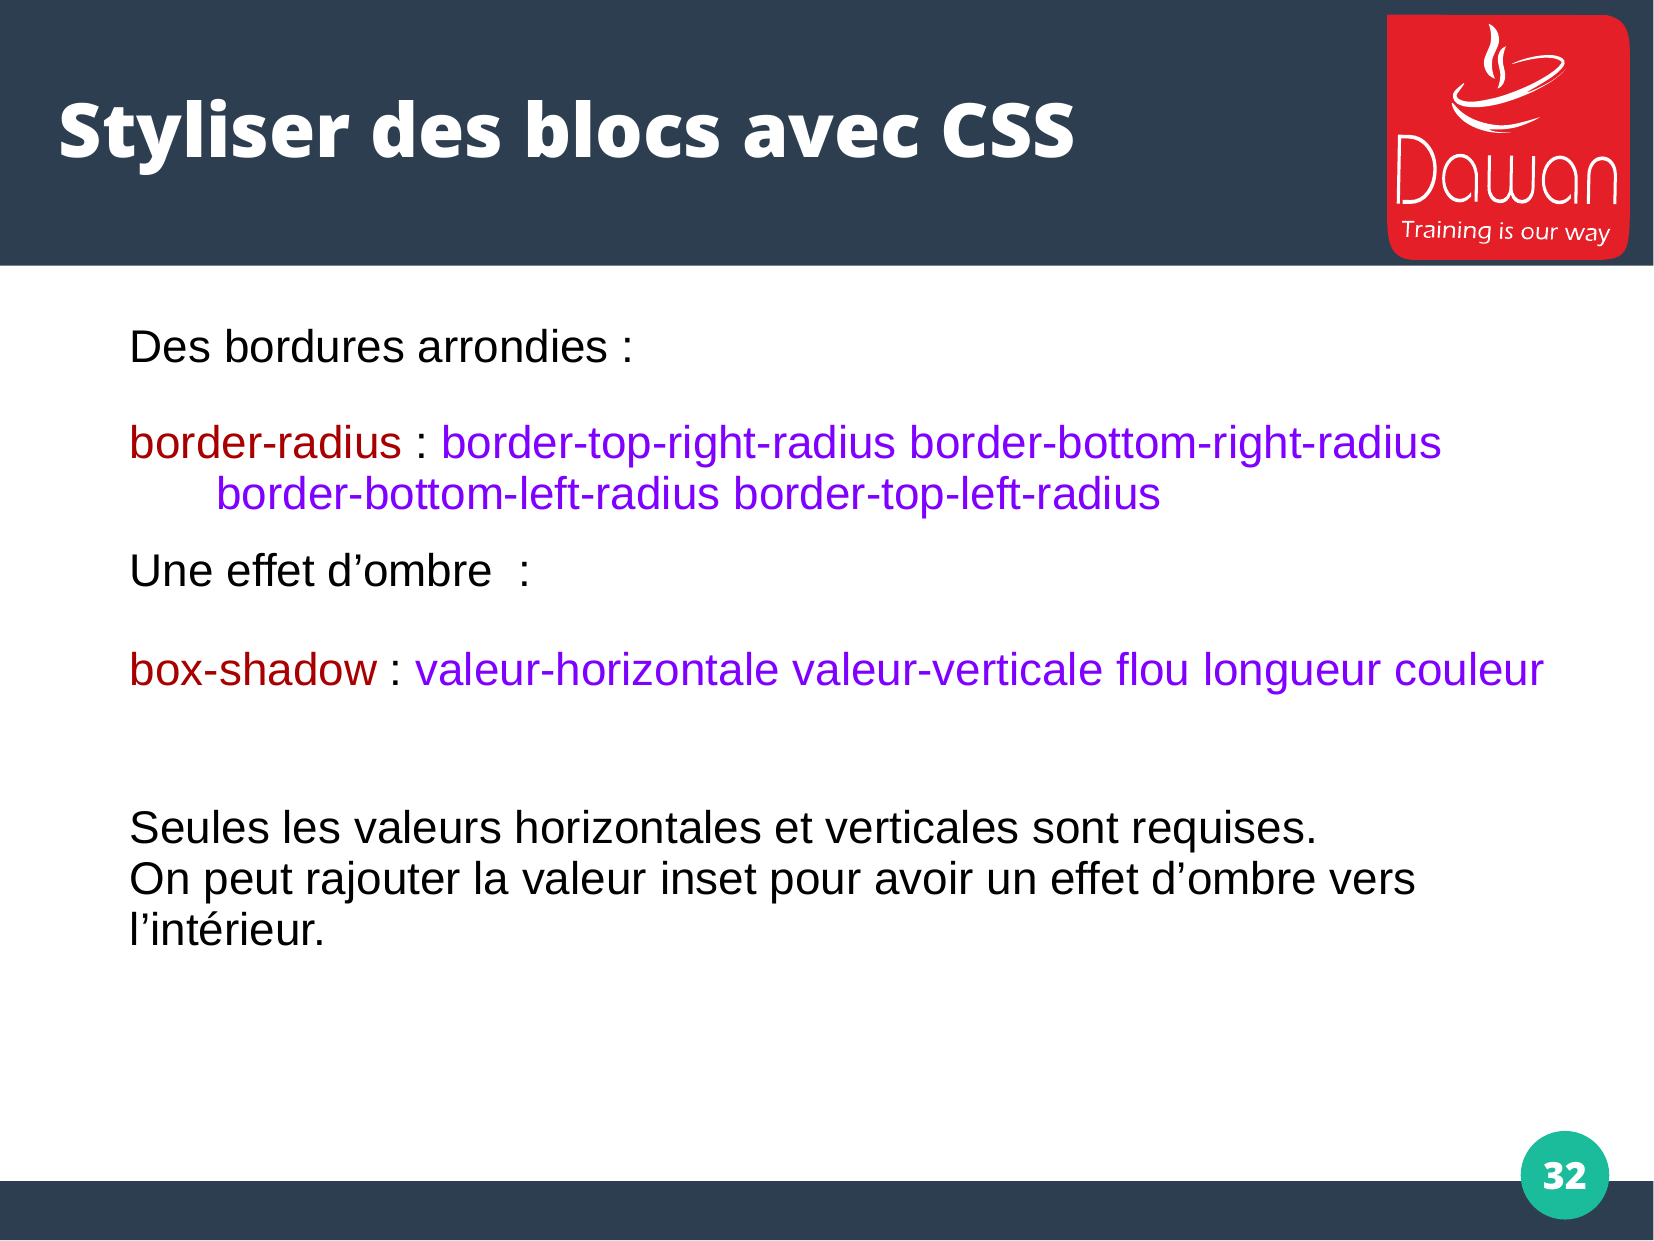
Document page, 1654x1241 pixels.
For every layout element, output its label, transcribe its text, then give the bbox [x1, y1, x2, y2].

title Styliser des blocs avec CSS [59, 49, 1387, 207]
picture [1387, 14, 1630, 260]
list Des bordures arrondies : border-radius : border-top-right-radius border-bottom-right-radius border-bottom-left-radius border-top-left-radius Une effet d’ombre : box-shadow : valeur-horizontale valeur-verticale flou longueur couleur Seules les valeurs horizontales et verticales sont requises. On peut rajouter la valeur inset pour avoir un effet d’ombre vers l’intérieur. [59, 324, 1595, 1152]
